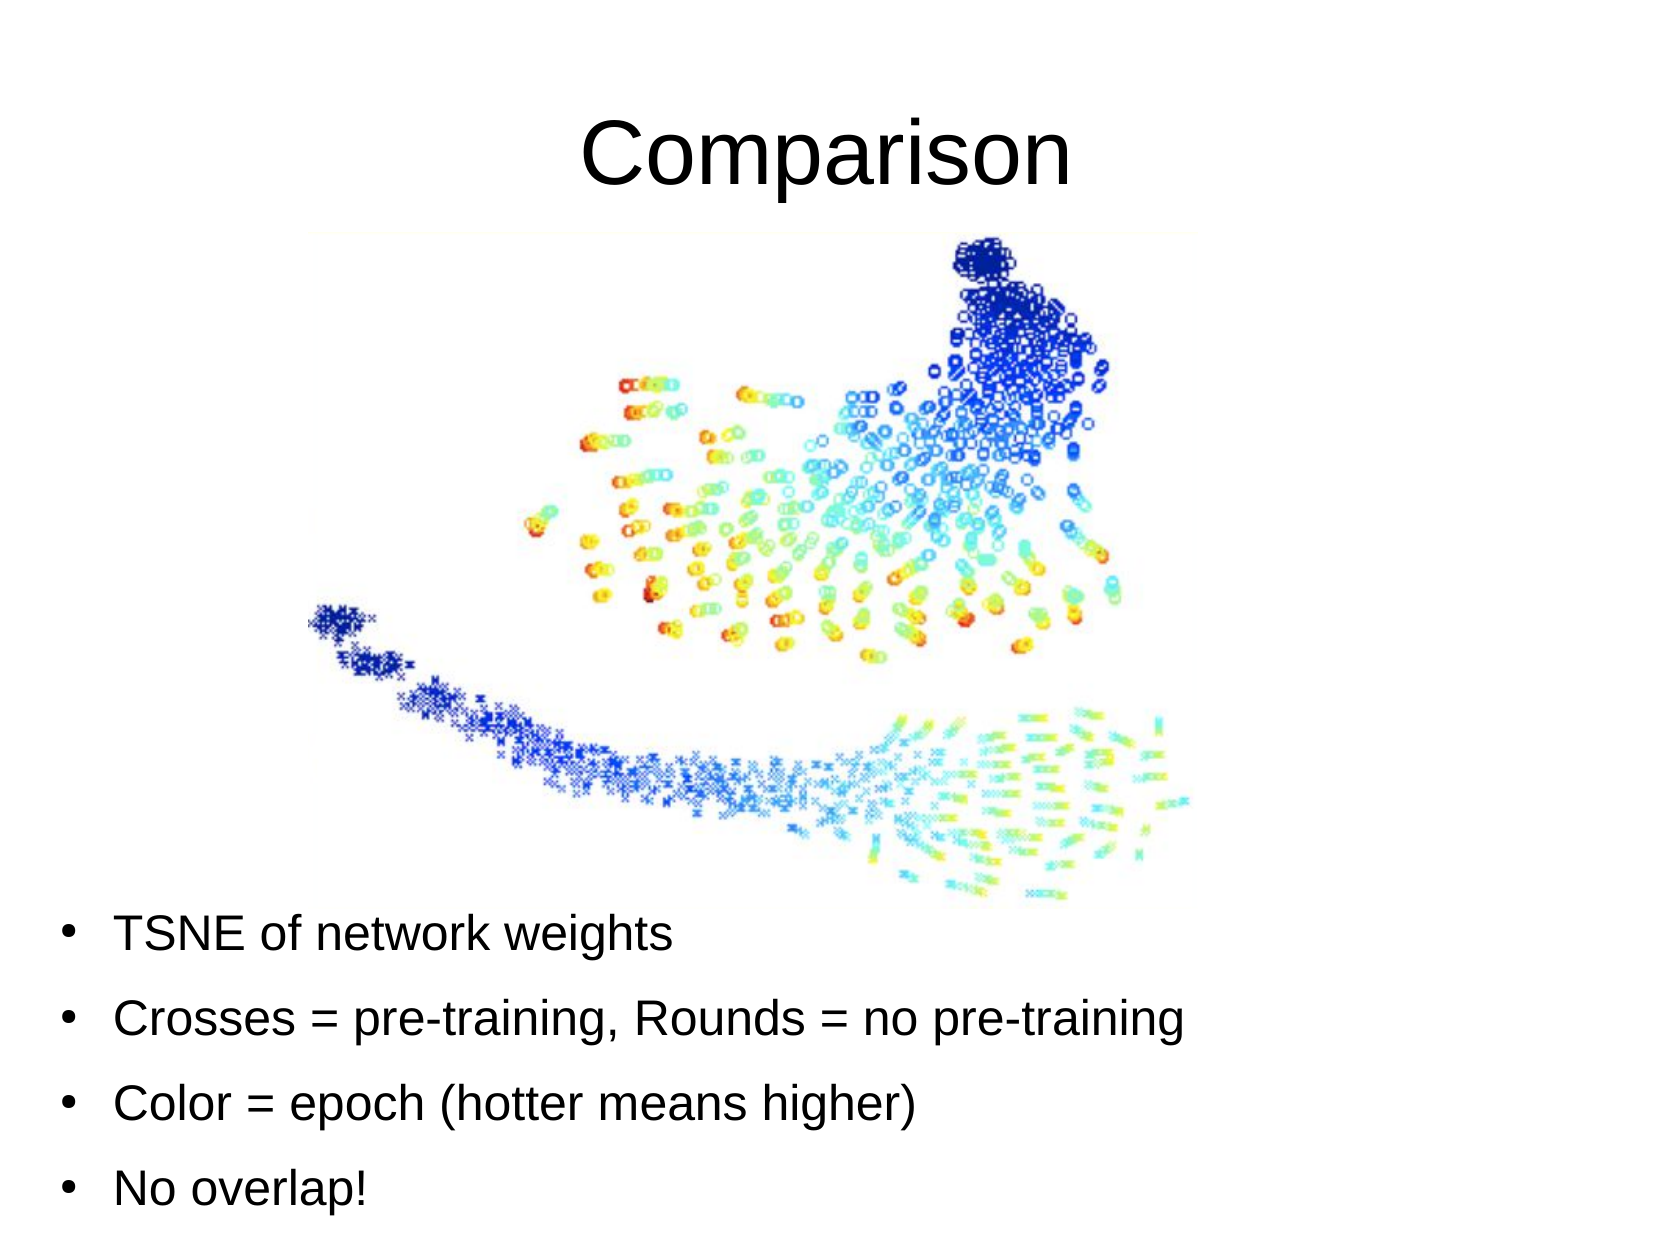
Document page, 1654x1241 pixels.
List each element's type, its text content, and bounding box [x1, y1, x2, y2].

list TSNE of network weights Crosses = pre-training, Rounds = no pre-training Color = epoch (hotter means higher) No overlap! [41, 904, 1349, 1241]
title Comparison [82, 49, 1571, 257]
picture [308, 232, 1198, 909]
